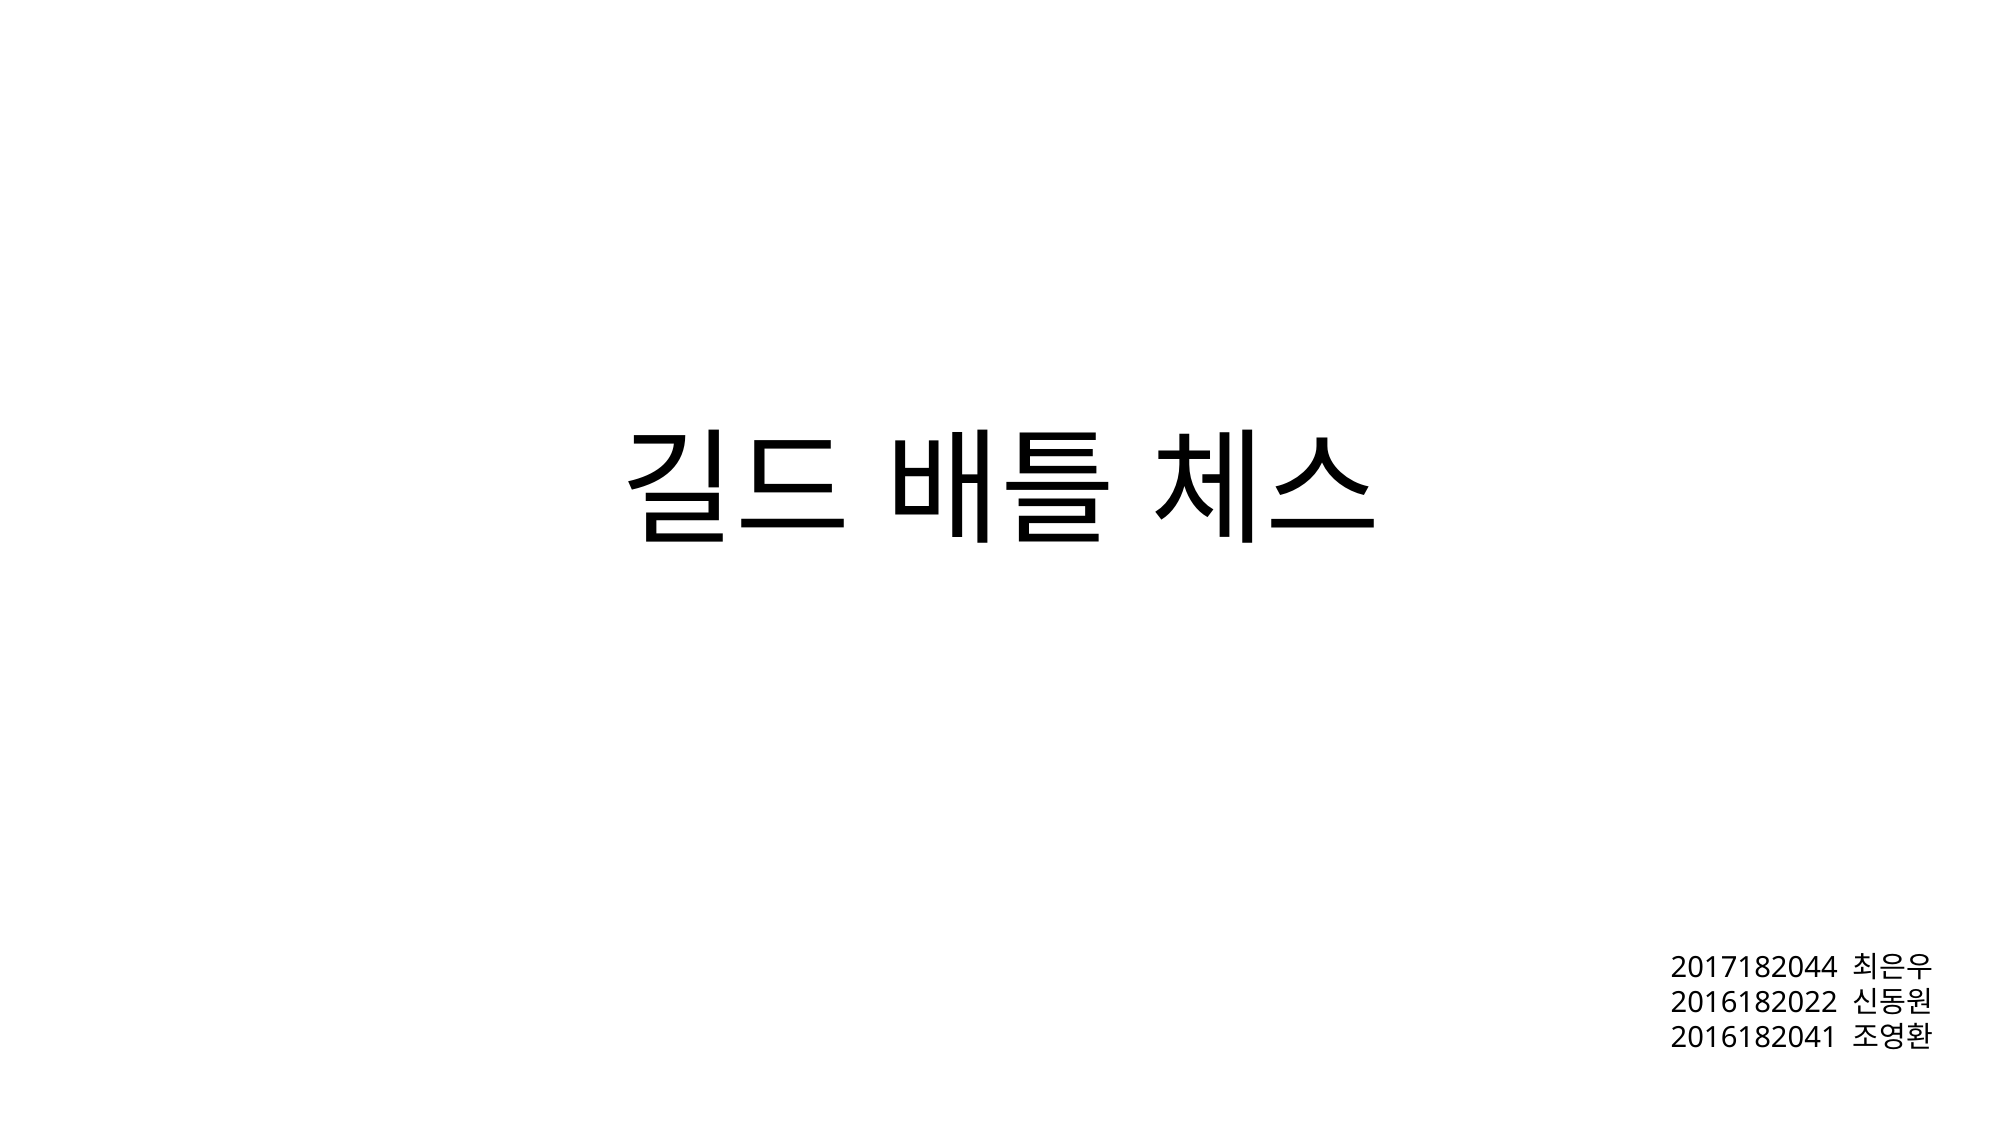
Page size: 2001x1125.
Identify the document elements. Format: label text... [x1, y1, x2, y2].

text_box 2017182044 최은우 2016182022 신동원 2016182041 조영환 [1655, 941, 1946, 1063]
text_box 길드 배틀 체스 [453, 401, 1547, 654]
